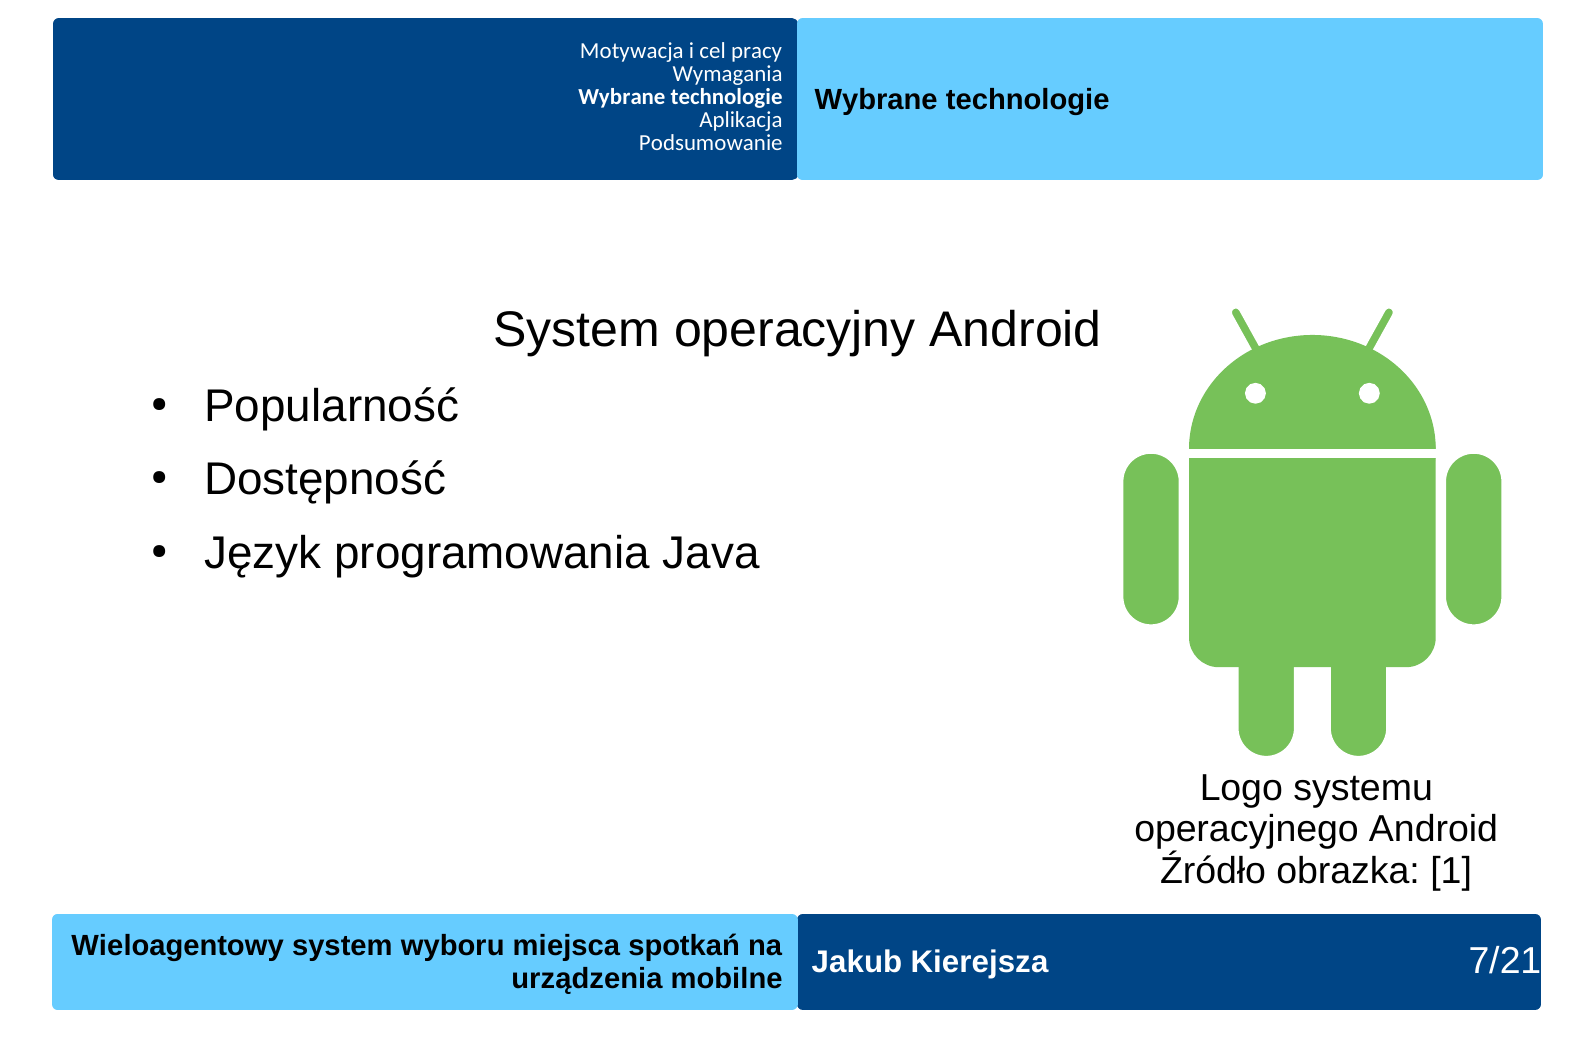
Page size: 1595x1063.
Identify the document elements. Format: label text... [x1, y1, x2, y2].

title Motywacja i cel pracy Wymagania Wybrane technologie Aplikacja Podsumowanie [59, 23, 792, 175]
title Wybrane technologie [802, 23, 1537, 175]
title Jakub Kierejsza [802, 919, 1536, 1004]
title Wieloagentowy system wyboru miejsca spotkań na urządzenia mobilne [57, 919, 792, 1004]
list System operacyjny Android Popularność Dostępność Język programowania Java [133, 223, 1463, 846]
picture [1113, 298, 1512, 758]
text_box <number>/21 [1426, 931, 1556, 1031]
text_box Logo systemu operacyjnego Android Źródło obrazka: [1] [1113, 758, 1520, 900]
